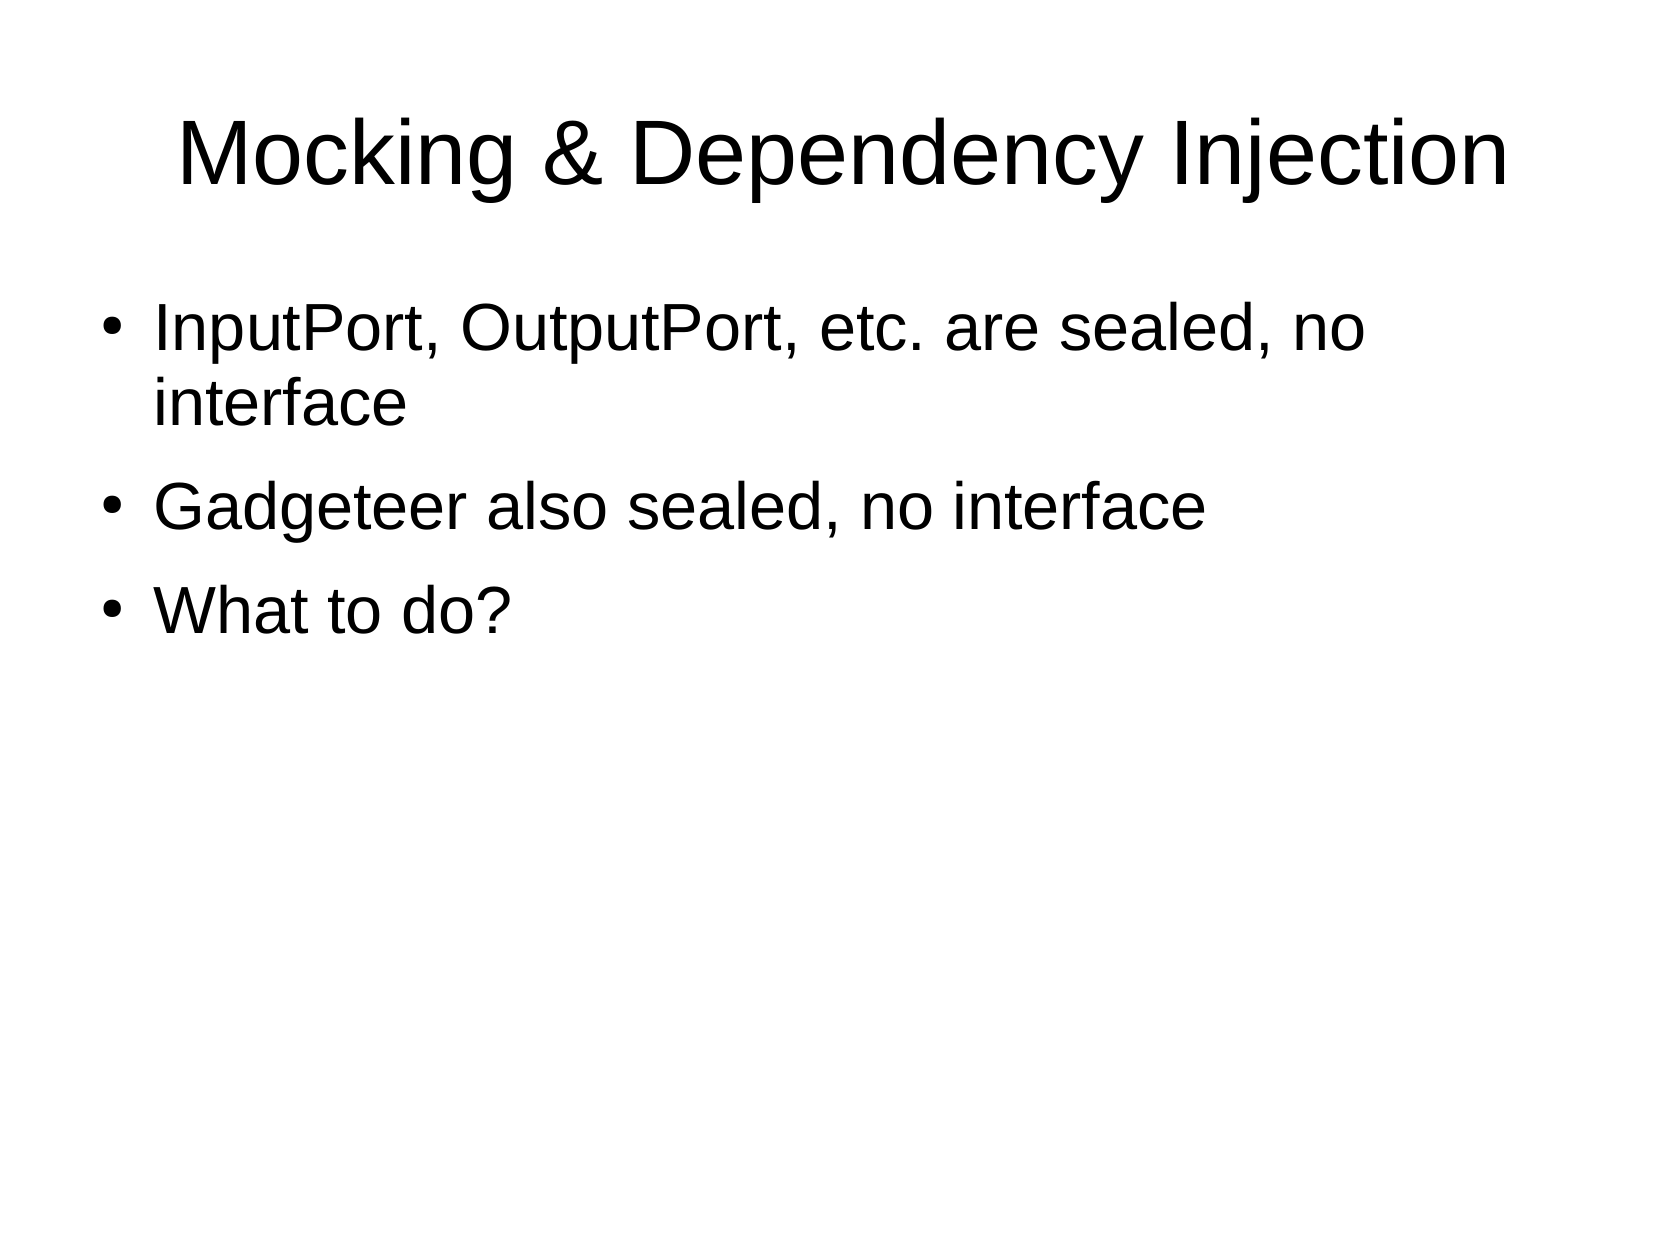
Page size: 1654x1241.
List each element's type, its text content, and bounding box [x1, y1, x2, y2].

list InputPort, OutputPort, etc. are sealed, no interface Gadgeteer also sealed, no interface What to do? [82, 290, 1571, 1010]
title Mocking & Dependency Injection [82, 49, 1571, 257]
